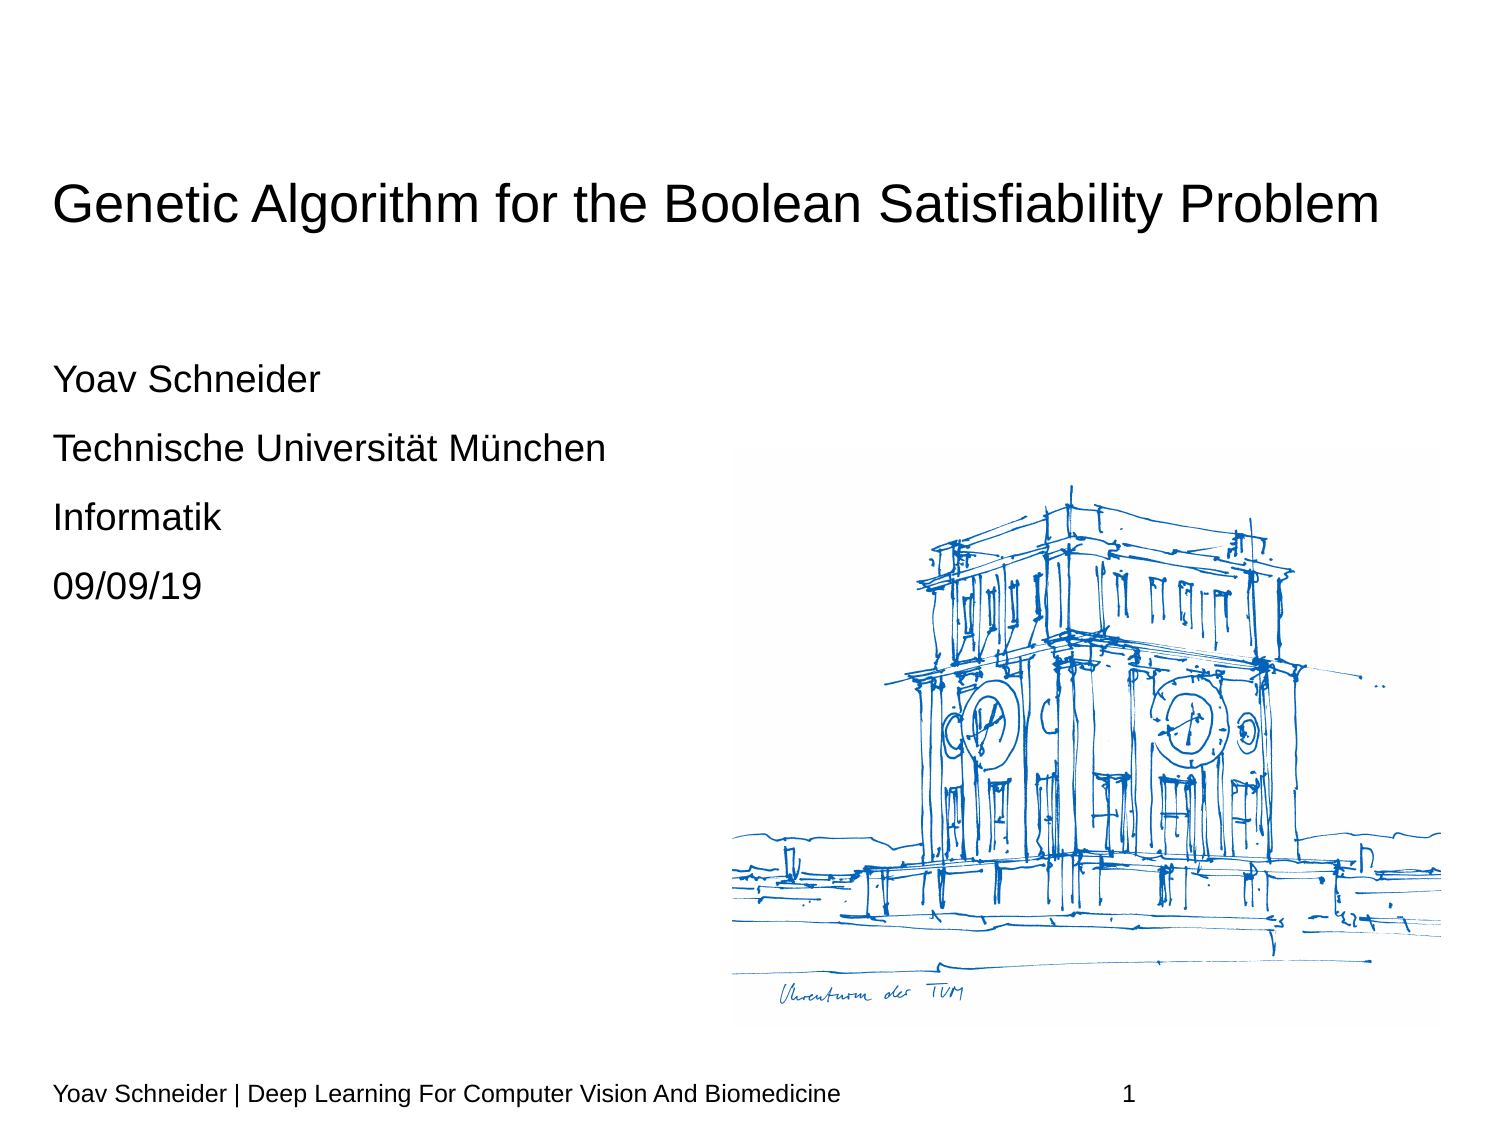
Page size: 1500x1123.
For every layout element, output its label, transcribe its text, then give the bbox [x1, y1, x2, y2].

text_box [1122, 1062, 1459, 1123]
list Yoav Schneider Technische Universität München Informatik 09/09/19 [52, 330, 1453, 610]
picture [732, 448, 1441, 1028]
text_box Yoav Schneider | Deep Learning For Computer Vision And Biomedicine [52, 1062, 1116, 1123]
title Genetic Algorithm for the Boolean Satisfiability Problem [52, 165, 1453, 236]
